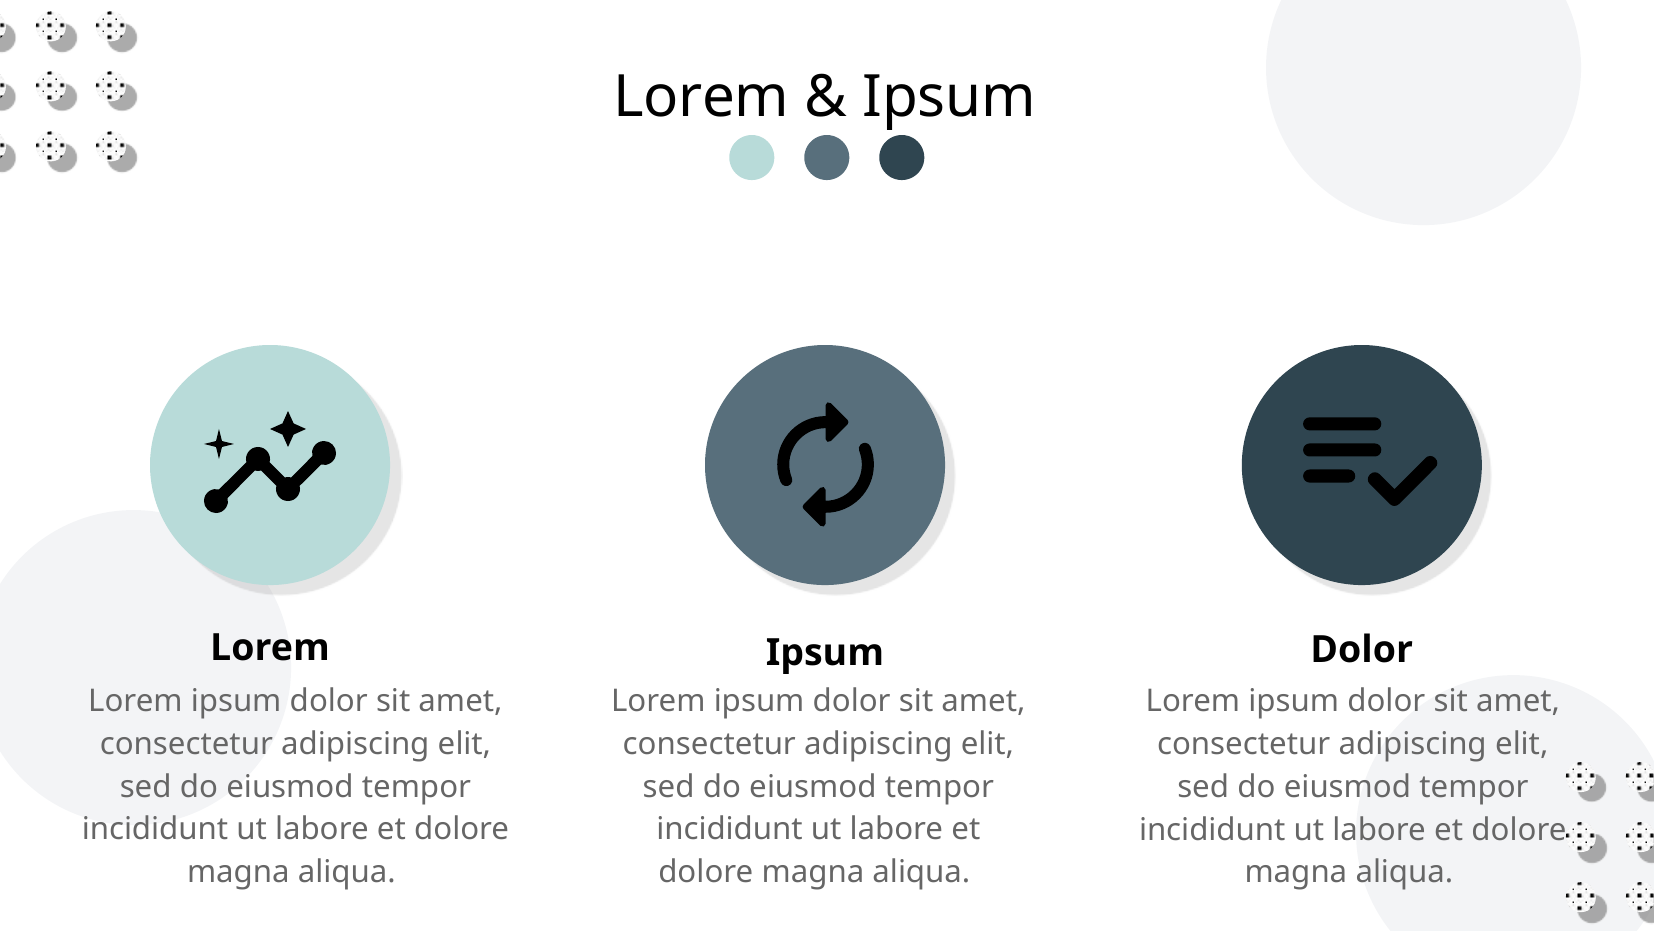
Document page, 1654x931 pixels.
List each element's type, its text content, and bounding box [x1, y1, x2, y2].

text_box [804, 135, 850, 181]
text_box Lorem ipsum dolor sit amet, consectetur adipiscing elit, sed do eiusmod tempor incididunt ut labore et dolore magna aliqua. [60, 670, 532, 931]
picture [1625, 822, 1654, 853]
picture [35, 131, 67, 162]
picture [1585, 822, 1596, 852]
picture [1585, 882, 1596, 912]
picture [95, 11, 126, 42]
text_box Lorem [165, 612, 376, 670]
picture [95, 71, 126, 102]
picture [0, 14, 6, 39]
text_box [705, 345, 946, 586]
text_box Lorem ipsum dolor sit amet, consectetur adipiscing elit, sed do eiusmod tempor incididunt ut labore et dolore magna aliqua. [1122, 670, 1585, 931]
picture [1585, 762, 1596, 792]
picture [750, 388, 902, 541]
text_box [729, 135, 775, 181]
picture [195, 390, 346, 541]
picture [0, 74, 6, 99]
picture [35, 11, 66, 42]
text_box [150, 345, 391, 586]
text_box Ipsum [720, 618, 931, 670]
picture [1625, 762, 1654, 793]
picture [0, 134, 7, 159]
picture [35, 71, 66, 102]
text_box Lorem & Ipsum [420, 46, 1231, 144]
text_box [1241, 345, 1482, 586]
picture [1286, 375, 1450, 538]
picture [1625, 882, 1654, 913]
picture [95, 131, 127, 162]
text_box Dolor [1256, 615, 1467, 670]
text_box Lorem ipsum dolor sit amet, consectetur adipiscing elit, sed do eiusmod tempor incididunt ut labore et dolore magna aliqua. [590, 670, 1047, 931]
text_box [879, 135, 925, 181]
